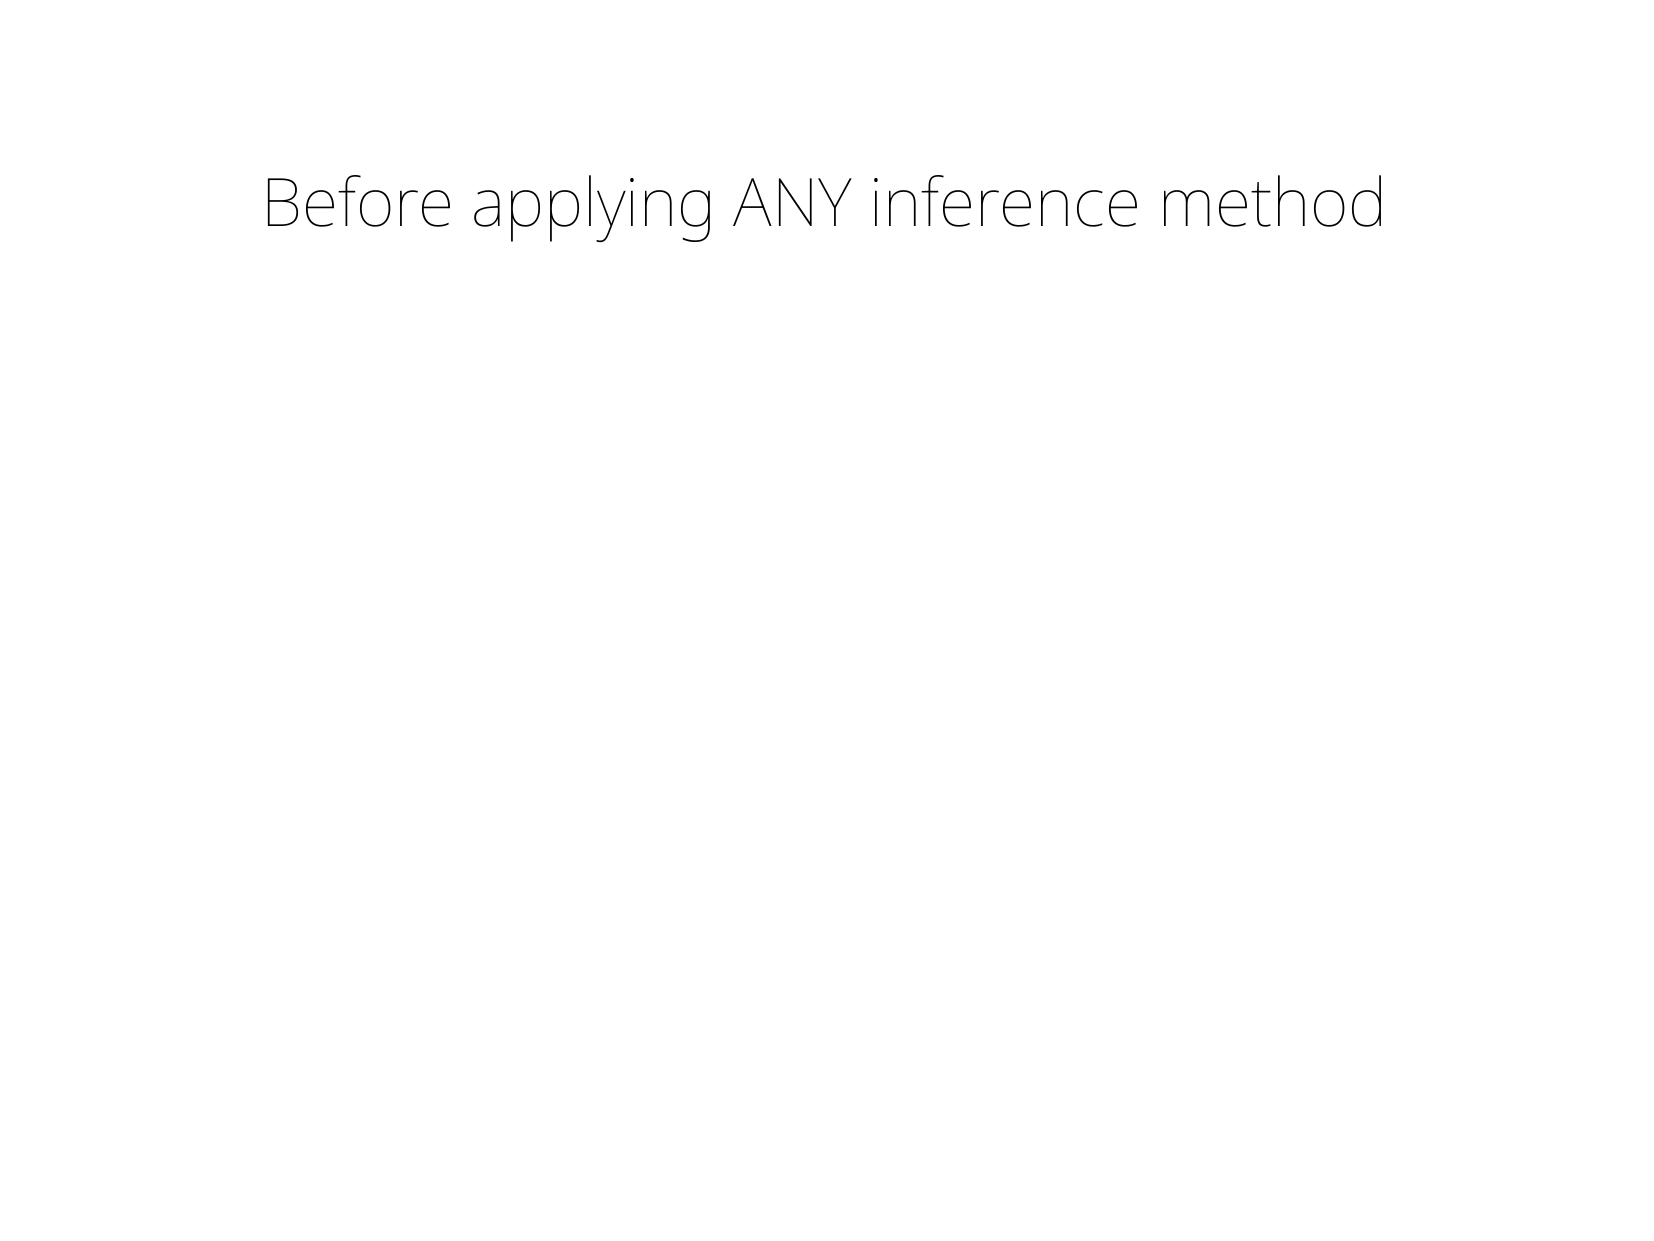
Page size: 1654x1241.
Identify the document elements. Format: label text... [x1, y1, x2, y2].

text_box Before applying ANY inference method [246, 147, 1423, 238]
